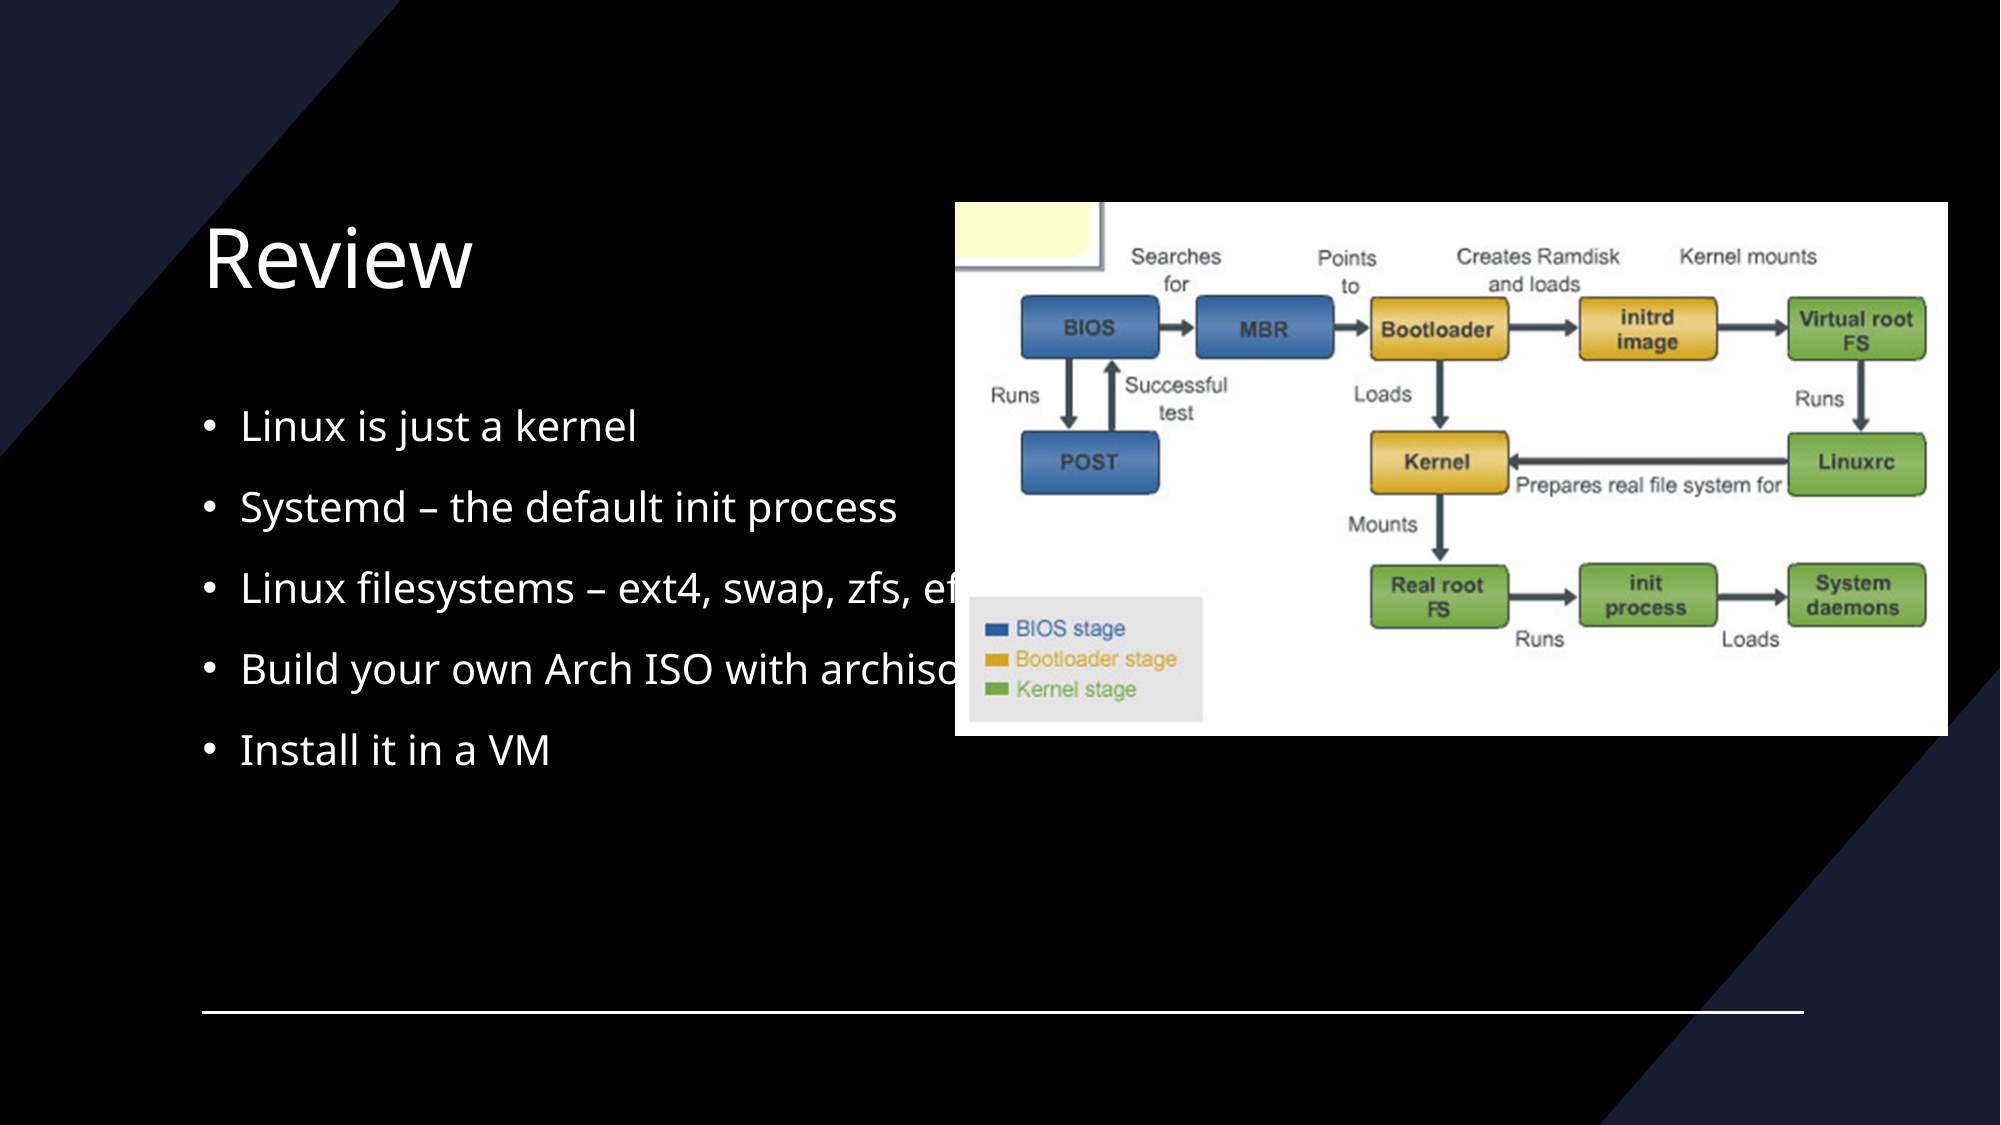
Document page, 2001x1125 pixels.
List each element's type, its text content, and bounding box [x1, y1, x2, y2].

list Linux is just a kernel Systemd – the default init process Linux filesystems – ext4, swap, zfs, efi Build your own Arch ISO with archiso Install it in a VM [187, 382, 1813, 968]
title Review [187, 143, 1813, 367]
picture [955, 202, 1948, 736]
